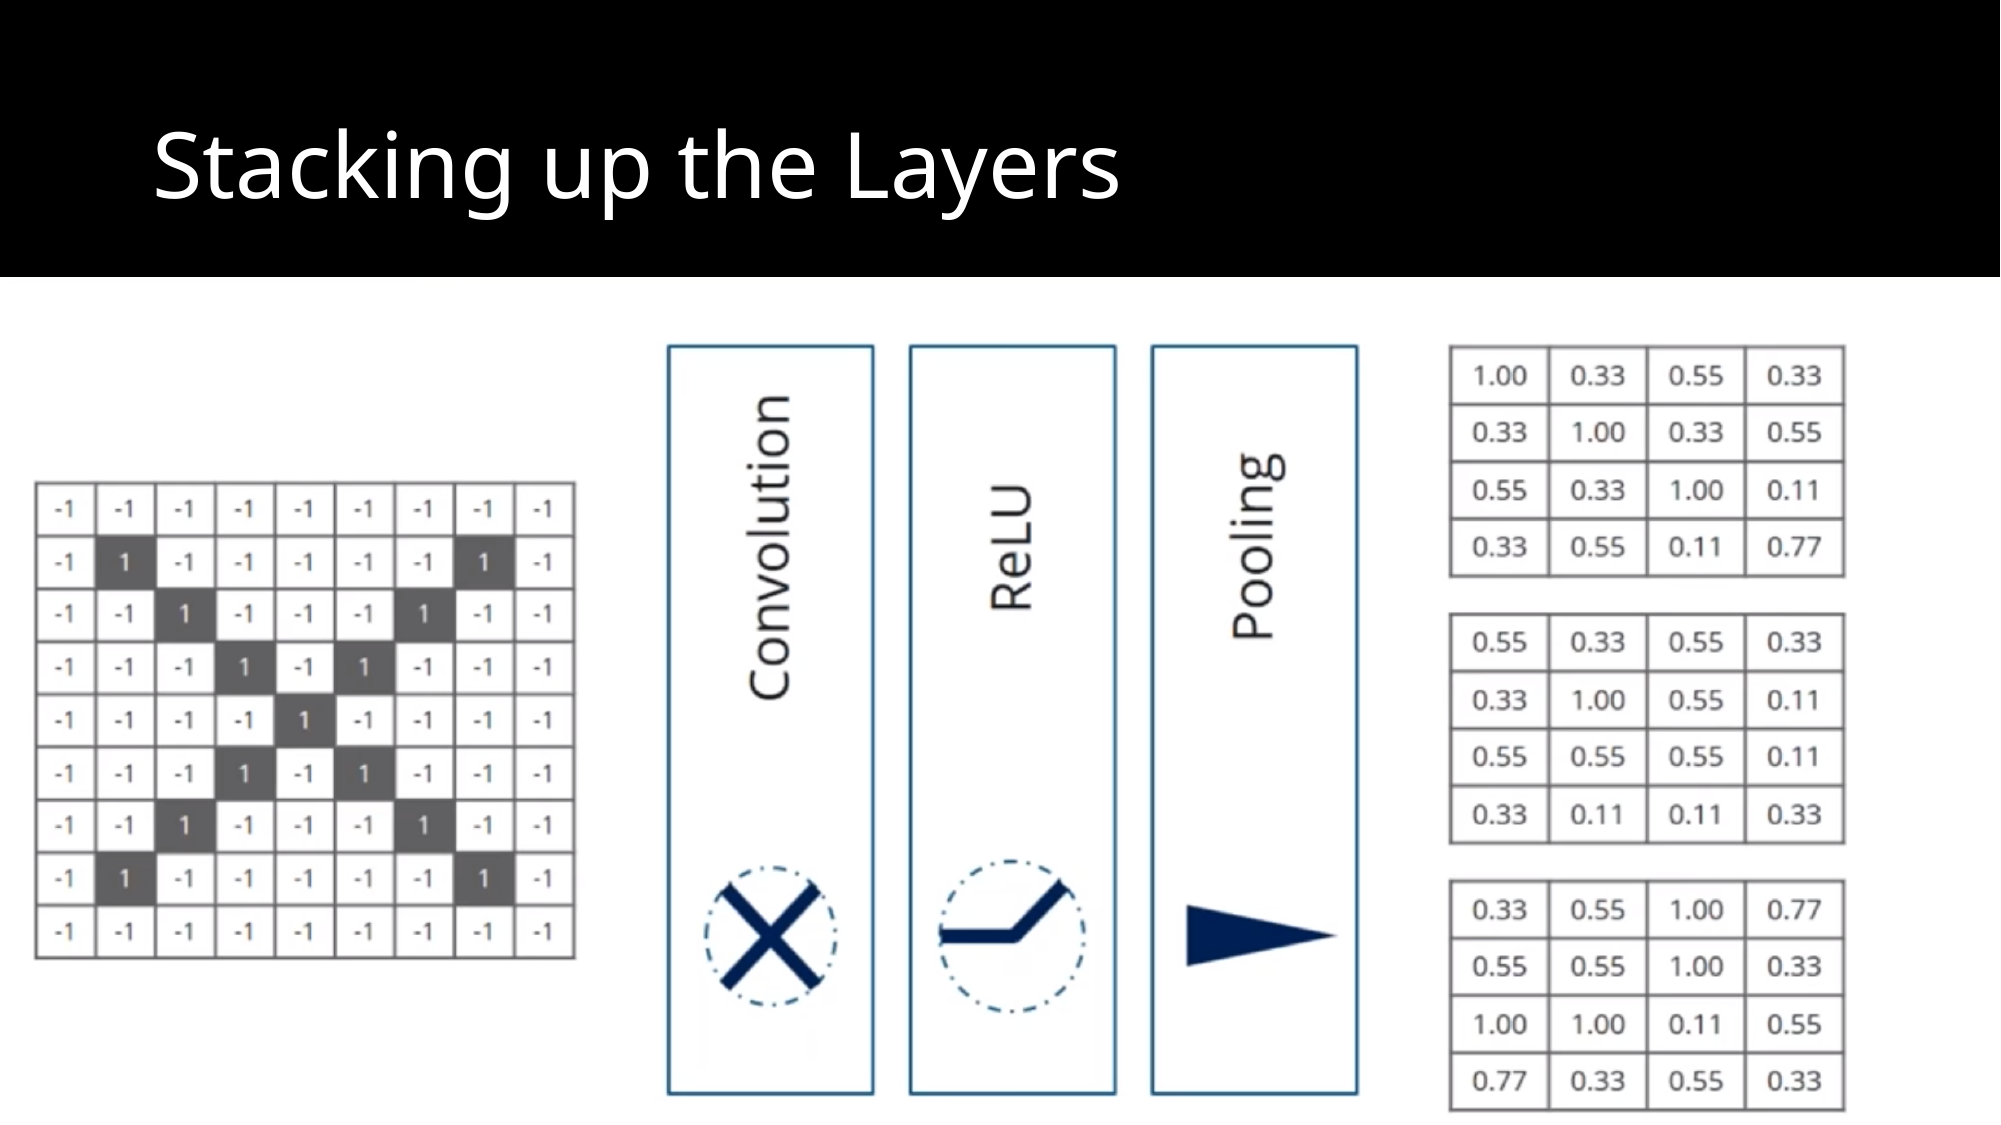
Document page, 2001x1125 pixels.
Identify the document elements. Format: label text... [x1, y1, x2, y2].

picture [0, 277, 2000, 1125]
title Stacking up the Layers [137, 59, 1863, 278]
